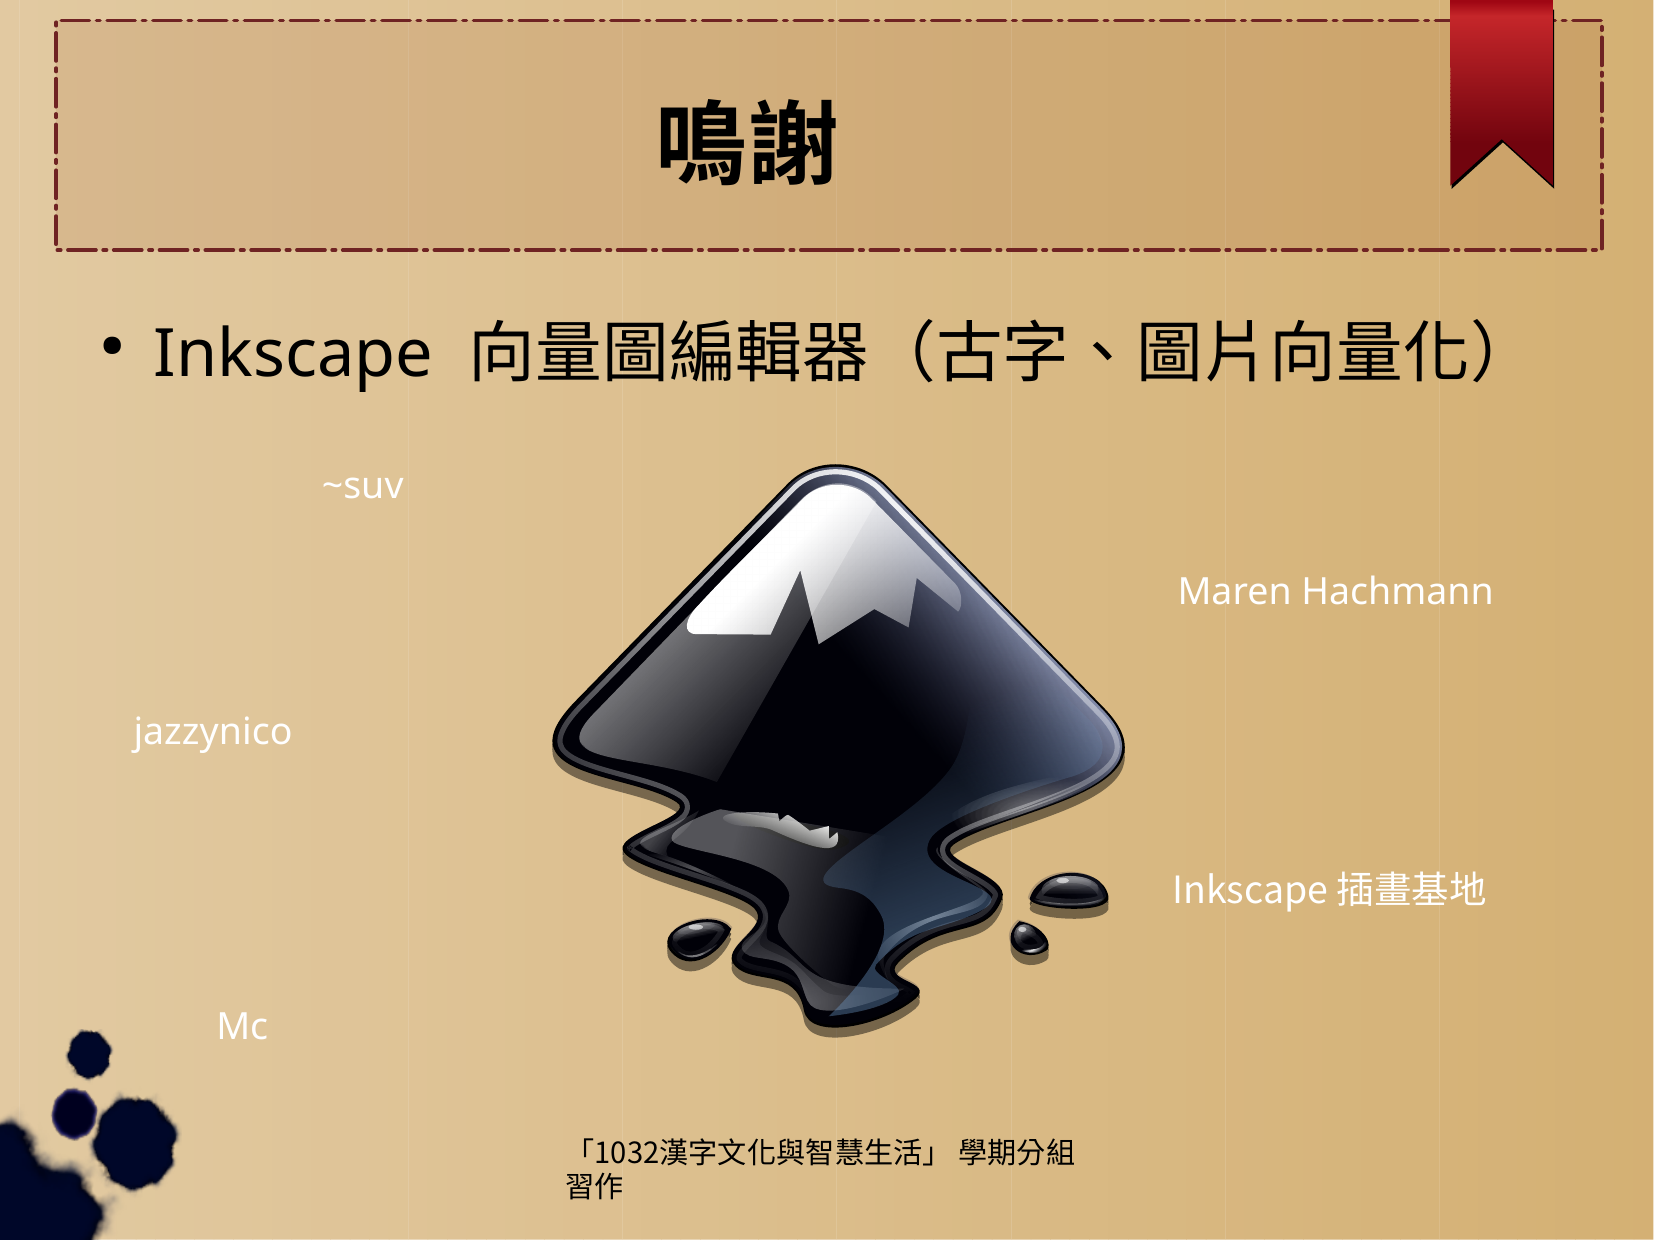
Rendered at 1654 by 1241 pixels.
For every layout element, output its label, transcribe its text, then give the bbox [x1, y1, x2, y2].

list Inkscape 向量圖編輯器（古字、圖片向量化） [82, 299, 1571, 414]
title 鳴謝 [82, 47, 1412, 229]
text_box jazzynico [118, 696, 421, 754]
text_box Maren Hachmann [1162, 557, 1503, 615]
text_box ~suv [307, 451, 609, 508]
text_box Inkscape 插畫基地 [1157, 852, 1502, 910]
text_box Mc [201, 992, 504, 1049]
picture [507, 425, 1170, 1087]
